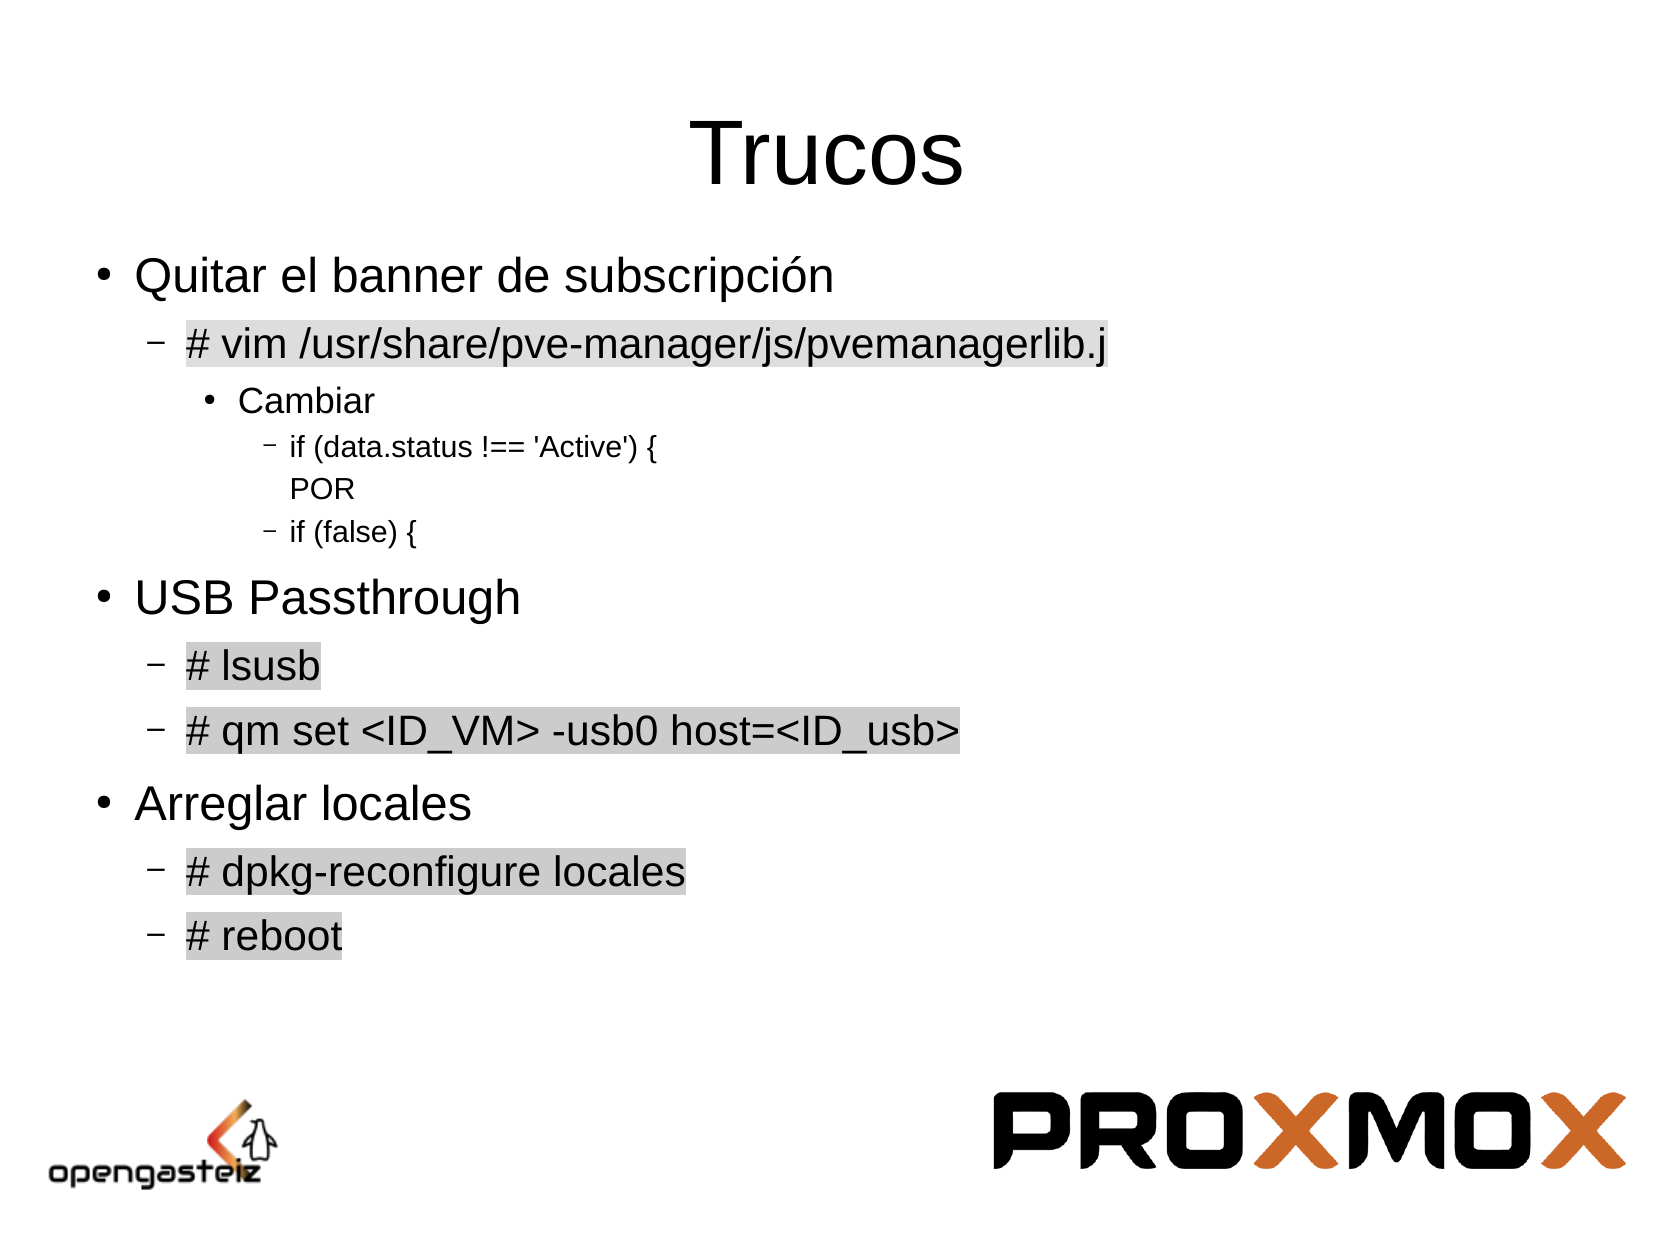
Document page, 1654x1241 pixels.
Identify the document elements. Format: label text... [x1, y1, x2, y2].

picture [35, 1086, 297, 1201]
picture [988, 1034, 1631, 1217]
list Quitar el banner de subscripción # vim /usr/share/pve-manager/js/pvemanagerlib.j Cambiar if (data.status !== 'Active') { POR if (false) { USB Passthrough # lsusb # qm set <ID_VM> -usb0 host=<ID_usb> Arreglar locales # dpkg-reconfigure locales # reboot [82, 248, 1571, 968]
title Trucos [82, 49, 1571, 248]
